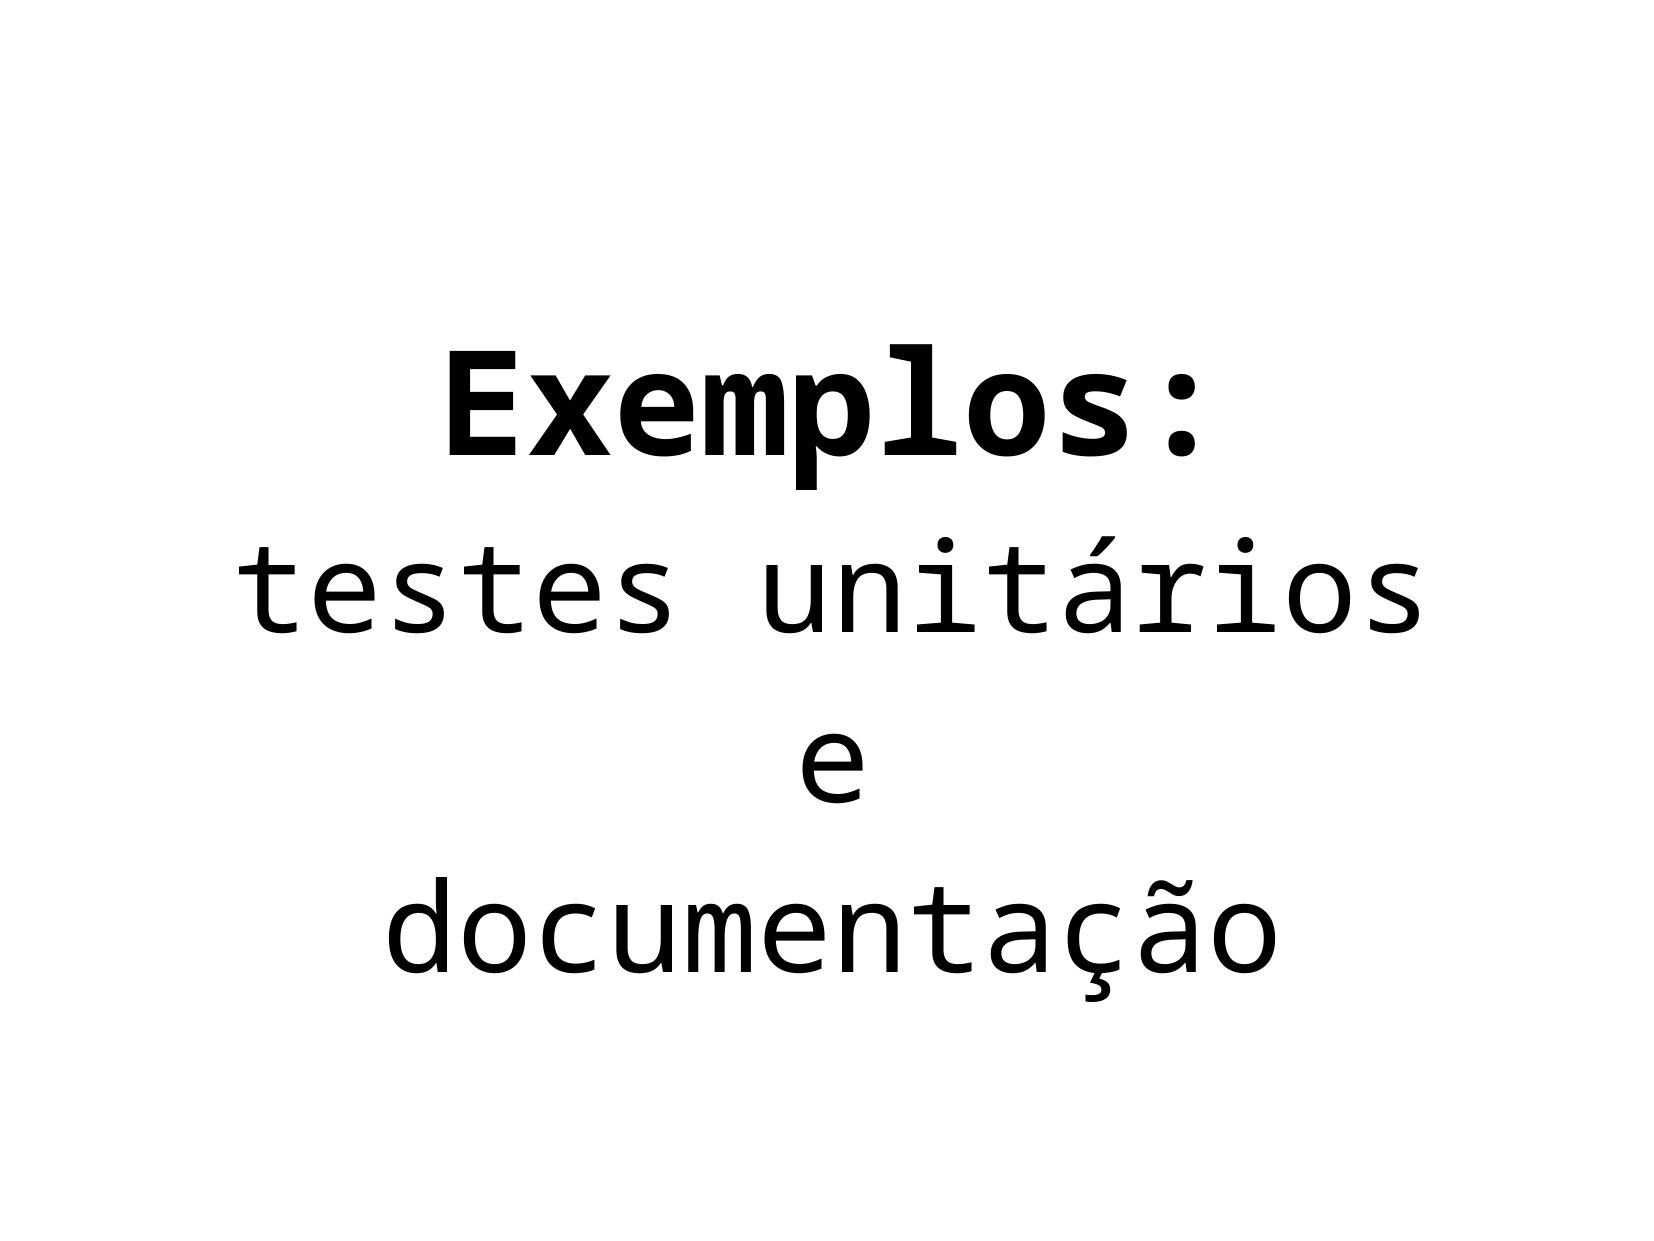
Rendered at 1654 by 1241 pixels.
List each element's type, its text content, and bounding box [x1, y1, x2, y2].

text_box Exemplos: testes unitários e documentação [118, 292, 1547, 915]
